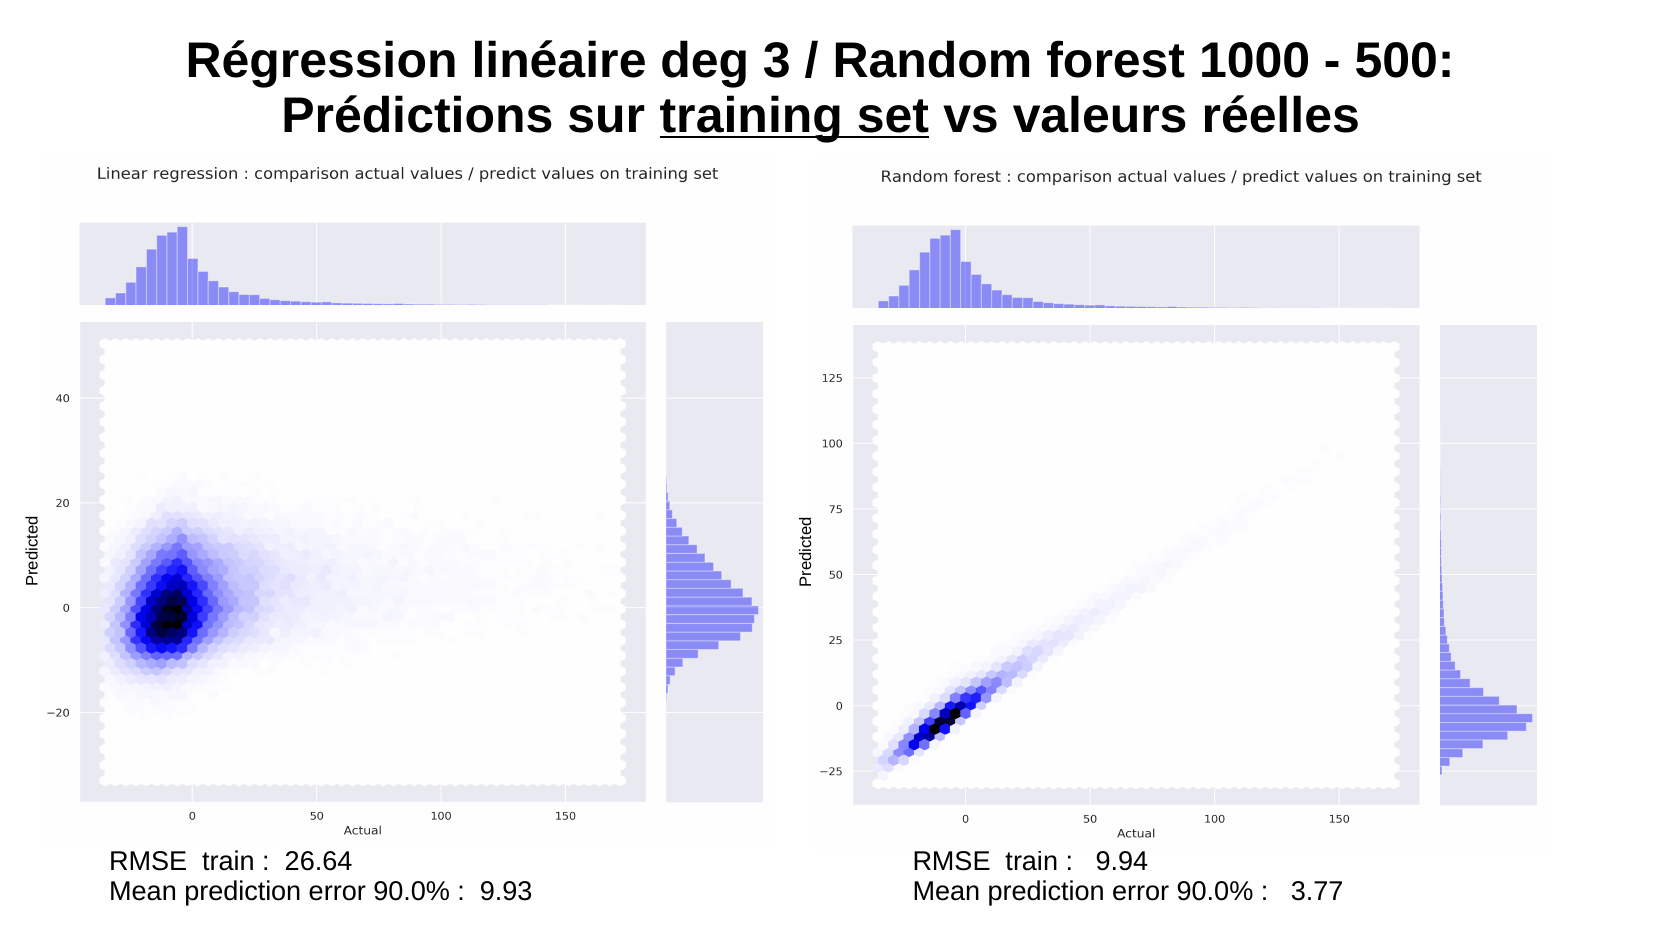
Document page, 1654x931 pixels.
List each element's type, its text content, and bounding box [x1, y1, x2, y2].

text_box RMSE train : 9.94 Mean prediction error 90.0% : 3.77 [897, 851, 1358, 914]
text_box Régression linéaire deg 3 / Random forest 1000 - 500: Prédictions sur training set vs valeurs réelles [64, 24, 1577, 207]
picture [41, 153, 774, 848]
picture [814, 156, 1548, 851]
text_box RMSE train : 26.64 Mean prediction error 90.0% : 9.93 [94, 848, 548, 914]
text_box Predicted [15, 484, 54, 602]
text_box Predicted [788, 485, 827, 603]
